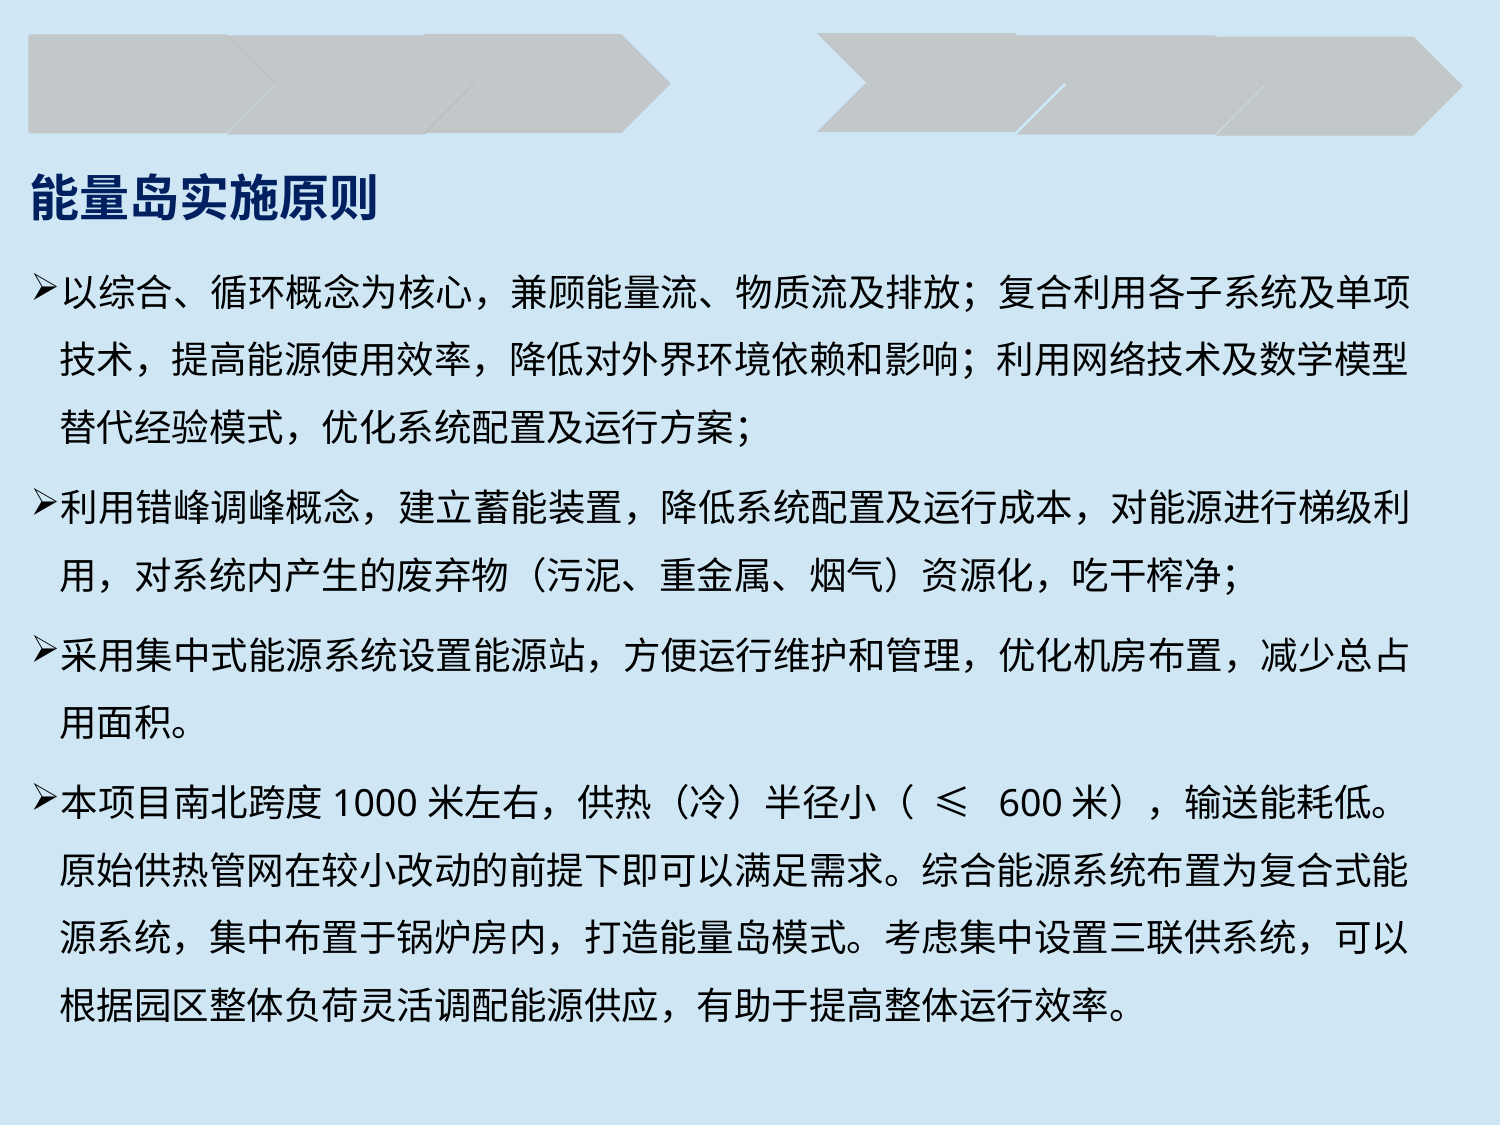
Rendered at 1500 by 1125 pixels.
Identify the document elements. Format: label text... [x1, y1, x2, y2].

text_box 能量岛实施原则 [15, 158, 395, 234]
text_box [28, 34, 671, 135]
text_box 以综合、循环概念为核心，兼顾能量流、物质流及排放；复合利用各子系统及单项技术，提高能源使用效率，降低对外界环境依赖和影响；利用网络技术及数学模型替代经验模式，优化系统配置及运行方案； 利用错峰调峰概念，建立蓄能装置，降低系统配置及运行成本，对能源进行梯级利用，对系统内产生的废弃物（污泥、重金属、烟气）资源化，吃干榨净； 采用集中式能源系统设置能源站，方便运行维护和管理，优化机房布置，减少总占用面积。 本项目南北跨度1000米左右，供热（冷）半径小（ ≤ 600米），输送能耗低。原始供热管网在较小改动的前提下即可以满足需求。综合能源系统布置为复合式能源系统，集中布置于锅炉房内，打造能量岛模式。考虑集中设置三联供系统，可以根据园区整体负荷灵活调配能源供应，有助于提高整体运行效率。 [15, 239, 1436, 1035]
text_box [816, 33, 1463, 136]
